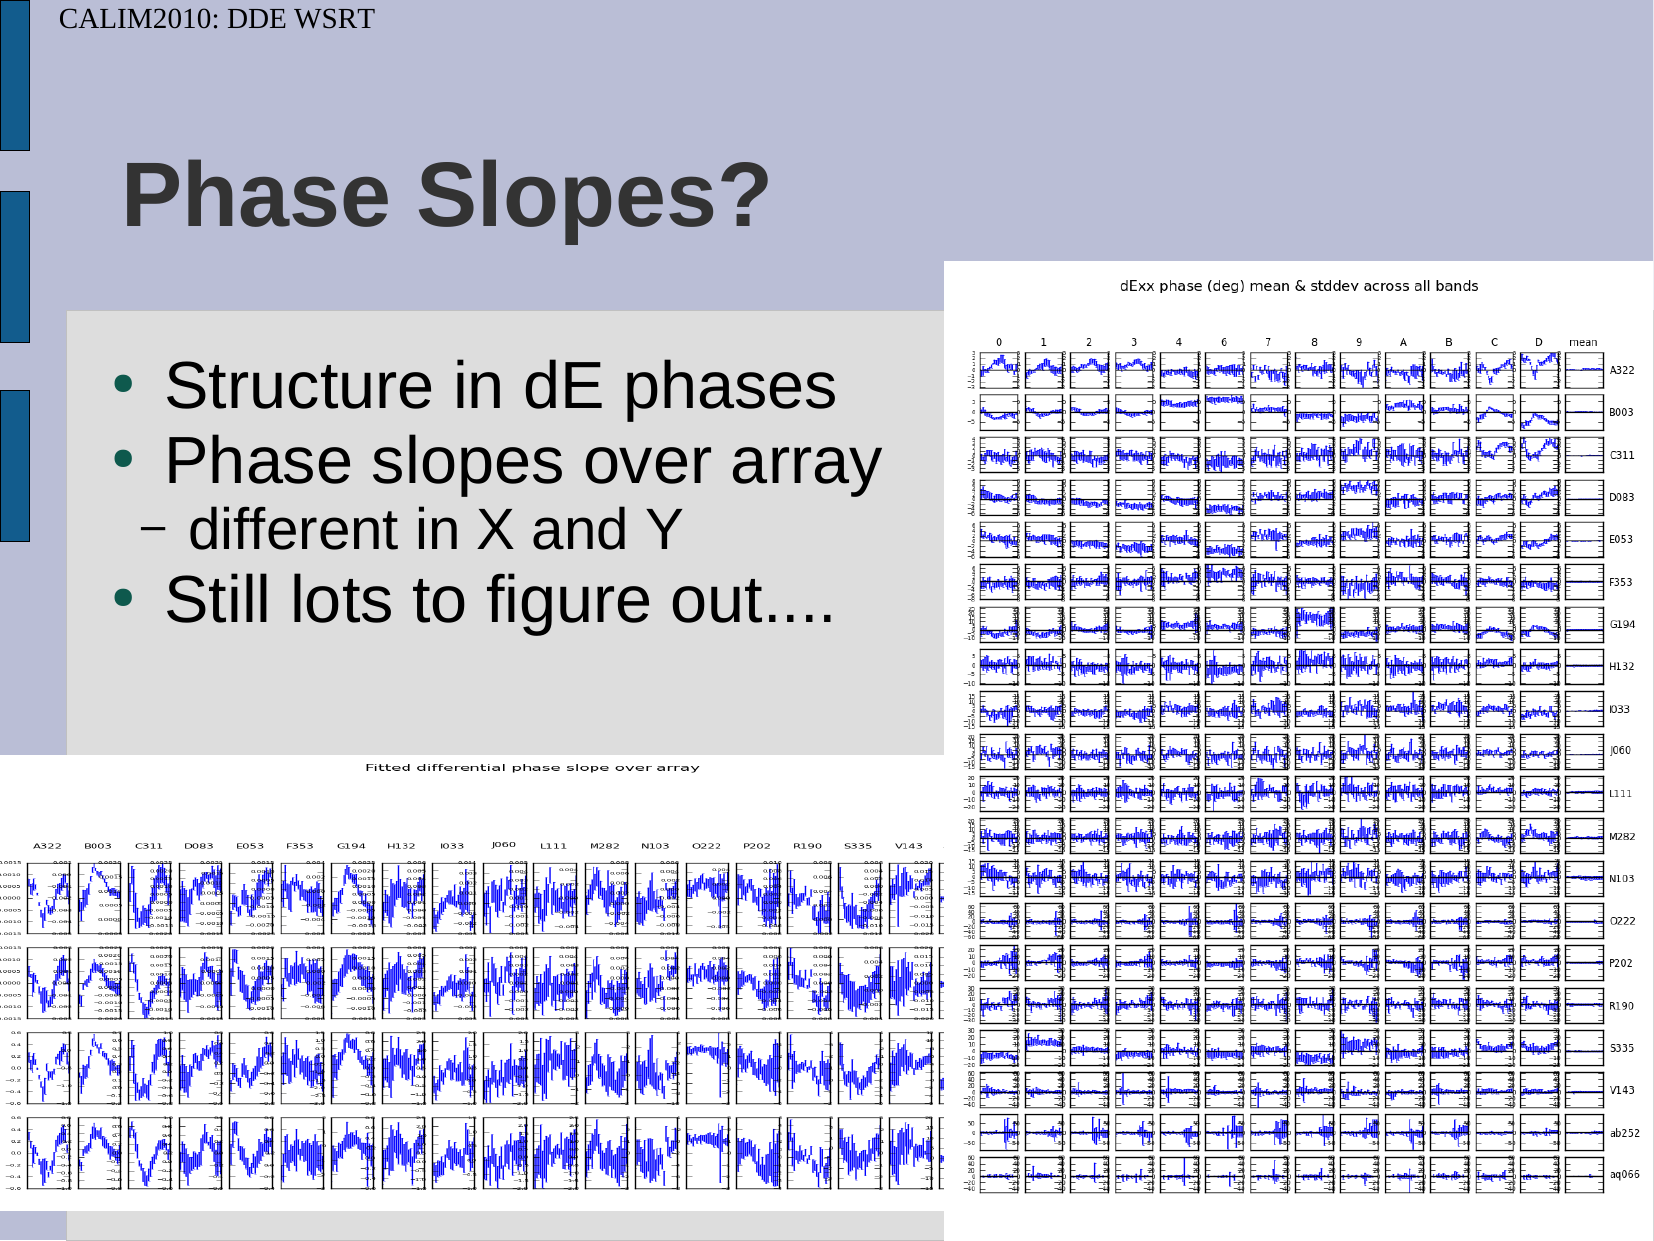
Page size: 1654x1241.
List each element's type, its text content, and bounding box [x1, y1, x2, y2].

title Phase Slopes? [121, 91, 1534, 299]
list Structure in dE phases Phase slopes over array different in X and Y Still lots to figure out.... [93, 347, 1506, 1152]
picture [0, 261, 1654, 1241]
